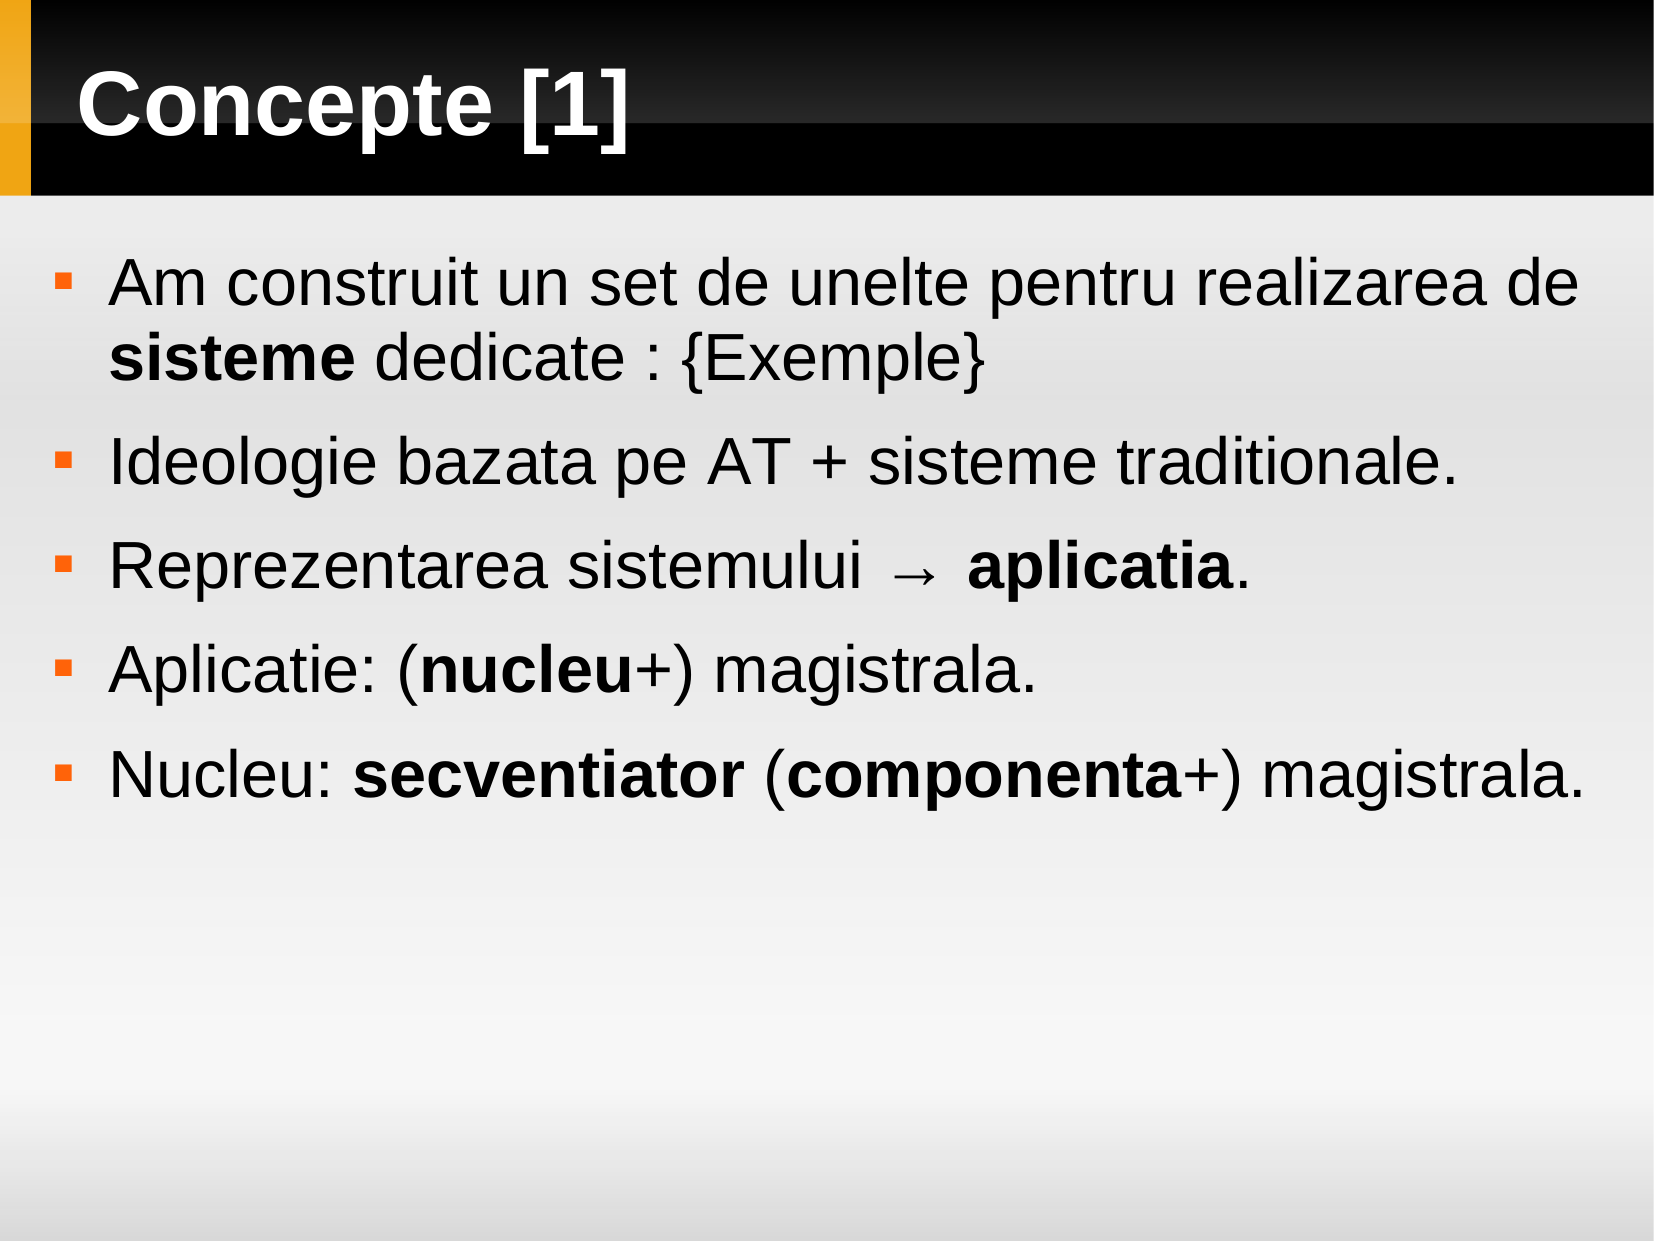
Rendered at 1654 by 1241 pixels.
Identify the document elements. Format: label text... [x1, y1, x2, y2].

title Concepte [1] [76, 7, 1565, 200]
picture [0, 0, 1654, 1241]
list Am construit un set de unelte pentru realizarea de sisteme dedicate : {Exemple} Ideologie bazata pe AT + sisteme traditionale. Reprezentarea sistemului → aplicatia. Aplicatie: (nucleu+) magistrala. Nucleu: secventiator (componenta+) magistrala. [37, 244, 1613, 1201]
